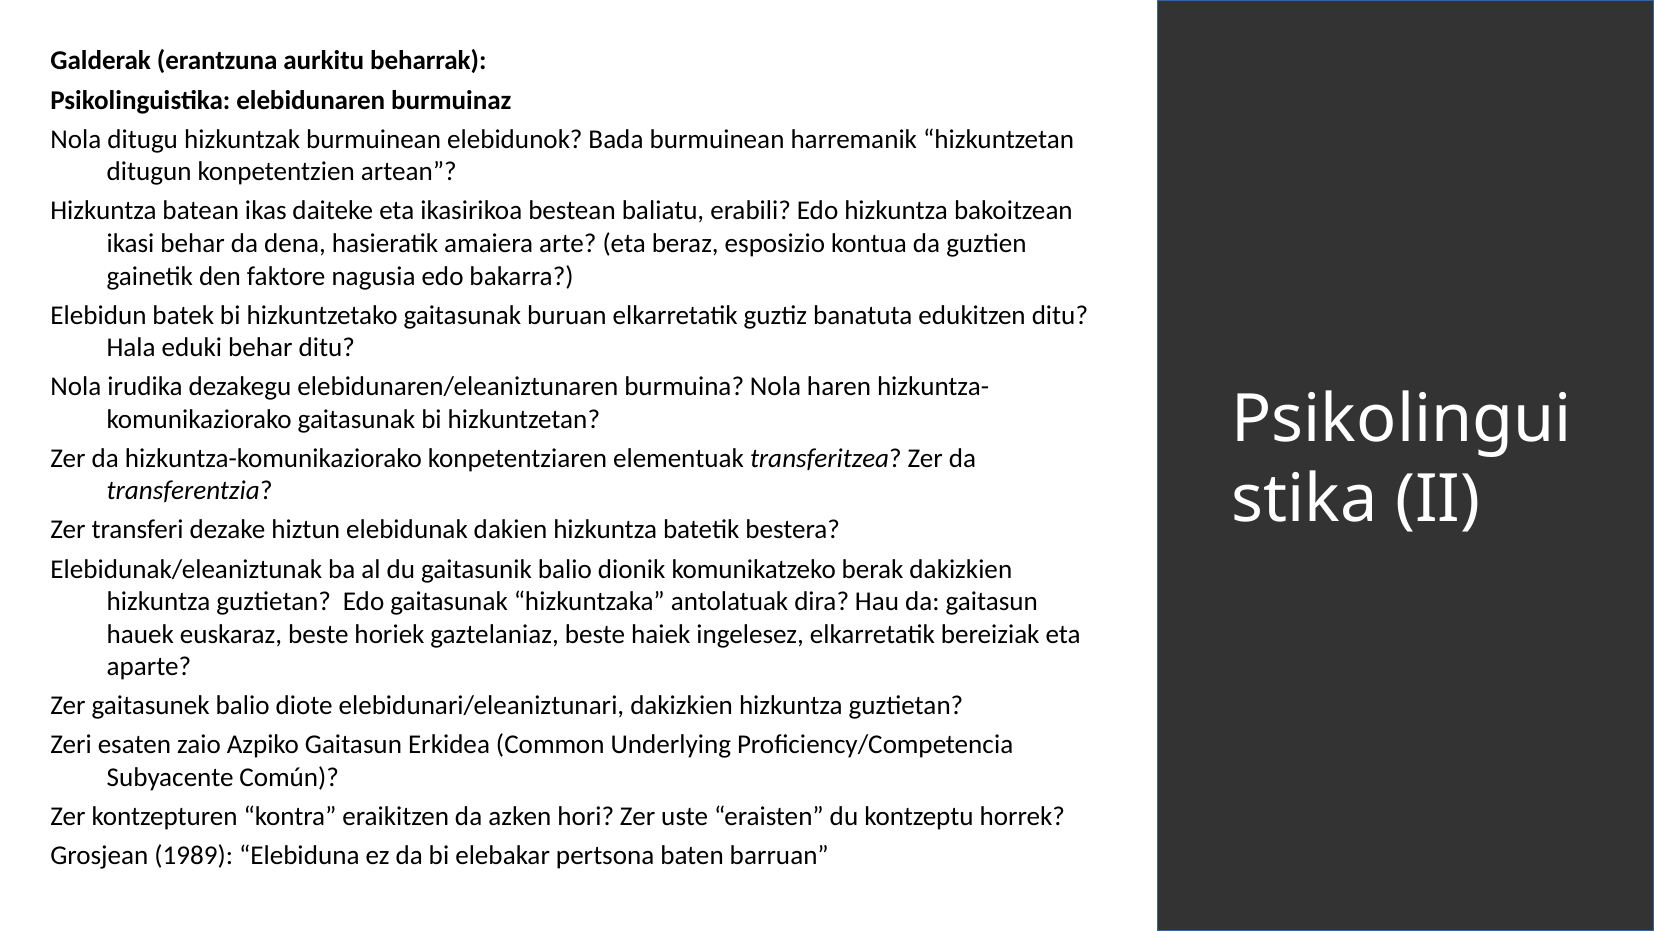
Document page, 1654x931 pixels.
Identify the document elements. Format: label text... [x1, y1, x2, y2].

title Psikolinguistika (II) [1216, 47, 1619, 862]
list Galderak (erantzuna aurkitu beharrak): Psikolinguistika: elebidunaren burmuinaz Nola ditugu hizkuntzak burmuinean elebidunok? Bada burmuinean harremanik “hizkuntzetan ditugun konpetentzien artean”? Hizkuntza batean ikas daiteke eta ikasirikoa bestean baliatu, erabili? Edo hizkuntza bakoitzean ikasi behar da dena, hasieratik amaiera arte? (eta beraz, esposizio kontua da guztien gainetik den faktore nagusia edo bakarra?) Elebidun batek bi hizkuntzetako gaitasunak buruan elkarretatik guztiz banatuta edukitzen ditu? Hala eduki behar ditu? Nola irudika dezakegu elebidunaren/eleaniztunaren burmuina? Nola haren hizkuntza-komunikaziorako gaitasunak bi hizkuntzetan? Zer da hizkuntza-komunikaziorako konpetentziaren elementuak transferitzea? Zer da transferentzia? Zer transferi dezake hiztun elebidunak dakien hizkuntza batetik bestera? Elebidunak/eleaniztunak ba al du gaitasunik balio dionik komunikatzeko berak dakizkien hizkuntza guztietan? Edo gaitasunak “hizkuntzaka” antolatuak dira? Hau da: gaitasun hauek euskaraz, beste horiek gaztelaniaz, beste haiek ingelesez, elkarretatik bereiziak eta aparte? Zer gaitasunek balio diote elebidunari/eleaniztunari, dakizkien hizkuntza guztietan? Zeri esaten zaio Azpiko Gaitasun Erkidea (Common Underlying Proficiency/Competencia Subyacente Común)? Zer kontzepturen “kontra” eraikitzen da azken hori? Zer uste “eraisten” du kontzeptu horrek? Grosjean (1989): “Elebiduna ez da bi elebakar pertsona baten barruan” [35, 35, 1123, 833]
